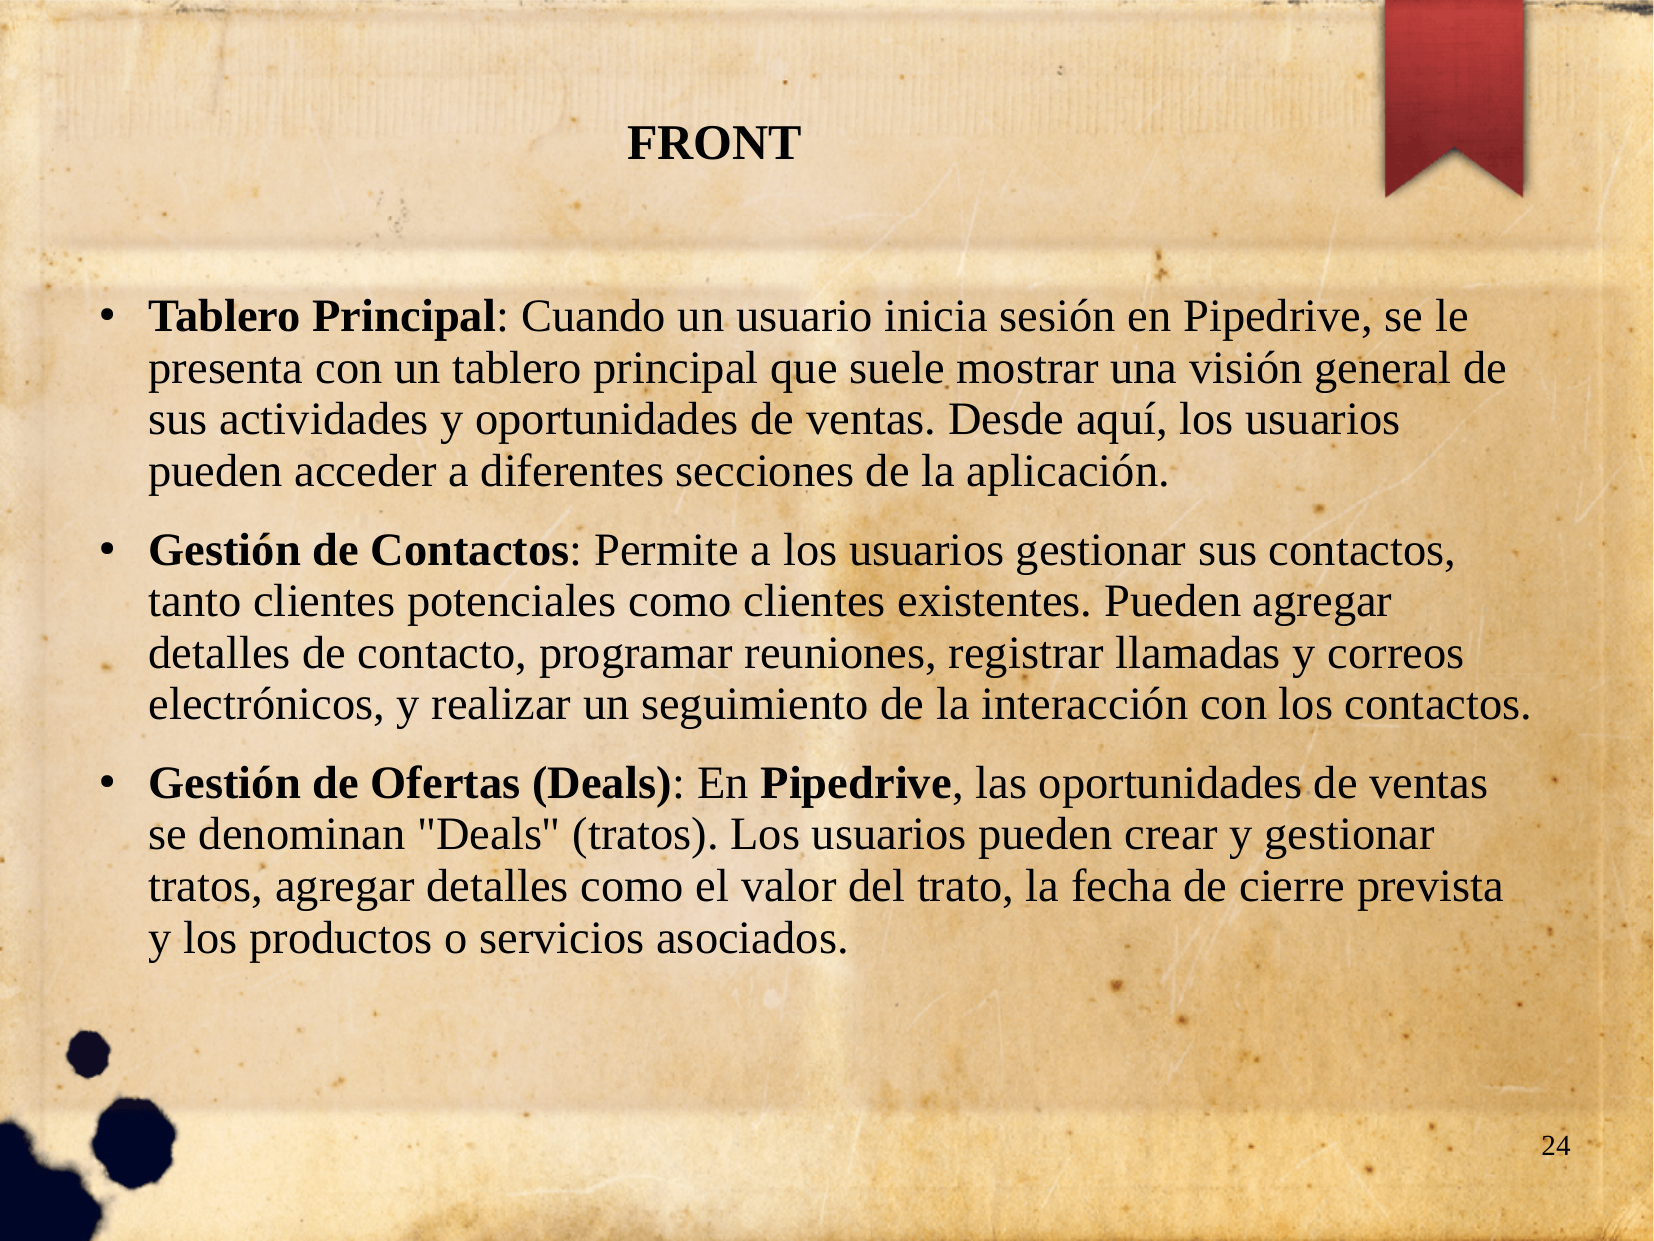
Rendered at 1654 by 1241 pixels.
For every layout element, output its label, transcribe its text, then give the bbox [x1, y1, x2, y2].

list Tablero Principal: Cuando un usuario inicia sesión en Pipedrive, se le presenta con un tablero principal que suele mostrar una visión general de sus actividades y oportunidades de ventas. Desde aquí, los usuarios pueden acceder a diferentes secciones de la aplicación. Gestión de Contactos: Permite a los usuarios gestionar sus contactos, tanto clientes potenciales como clientes existentes. Pueden agregar detalles de contacto, programar reuniones, registrar llamadas y correos electrónicos, y realizar un seguimiento de la interacción con los contactos. Gestión de Ofertas (Deals): En Pipedrive, las oportunidades de ventas se denominan "Deals" (tratos). Los usuarios pueden crear y gestionar tratos, agregar detalles como el valor del trato, la fecha de cierre prevista y los productos o servicios asociados. [82, 290, 1538, 1010]
title FRONT [82, 49, 1347, 237]
picture [0, 0, 1654, 1241]
